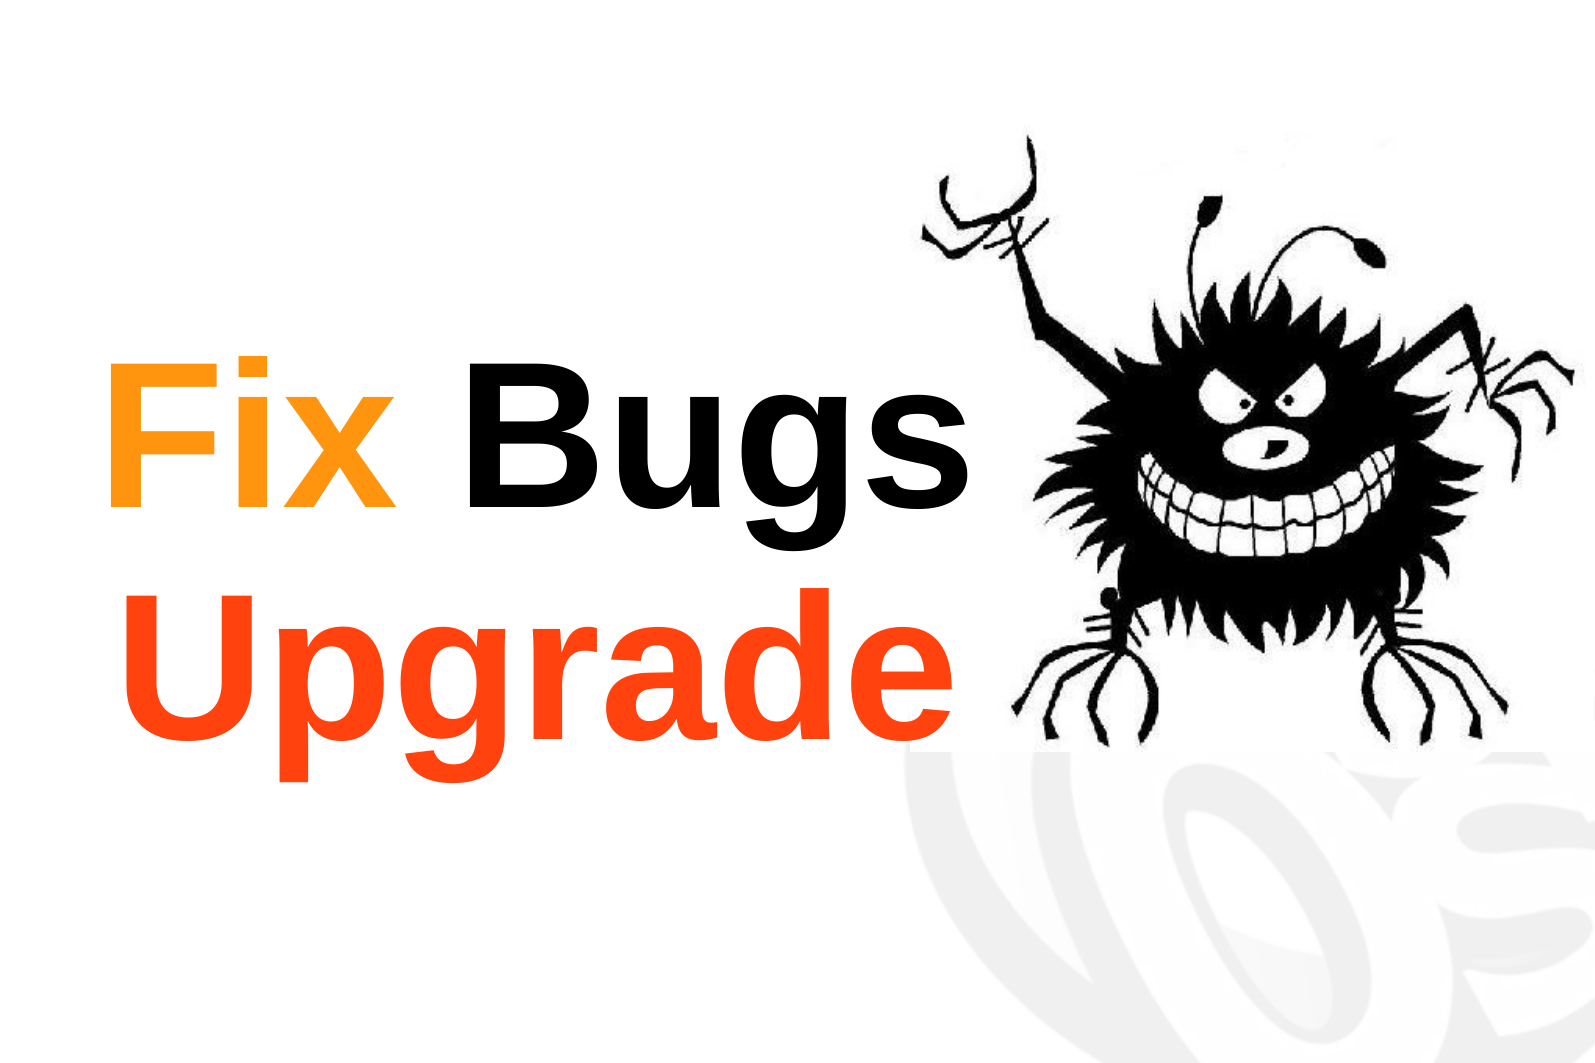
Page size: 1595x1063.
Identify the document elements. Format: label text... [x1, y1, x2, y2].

subtitle Fix Bugs Upgrade [35, 159, 1039, 943]
picture [910, 126, 1595, 752]
